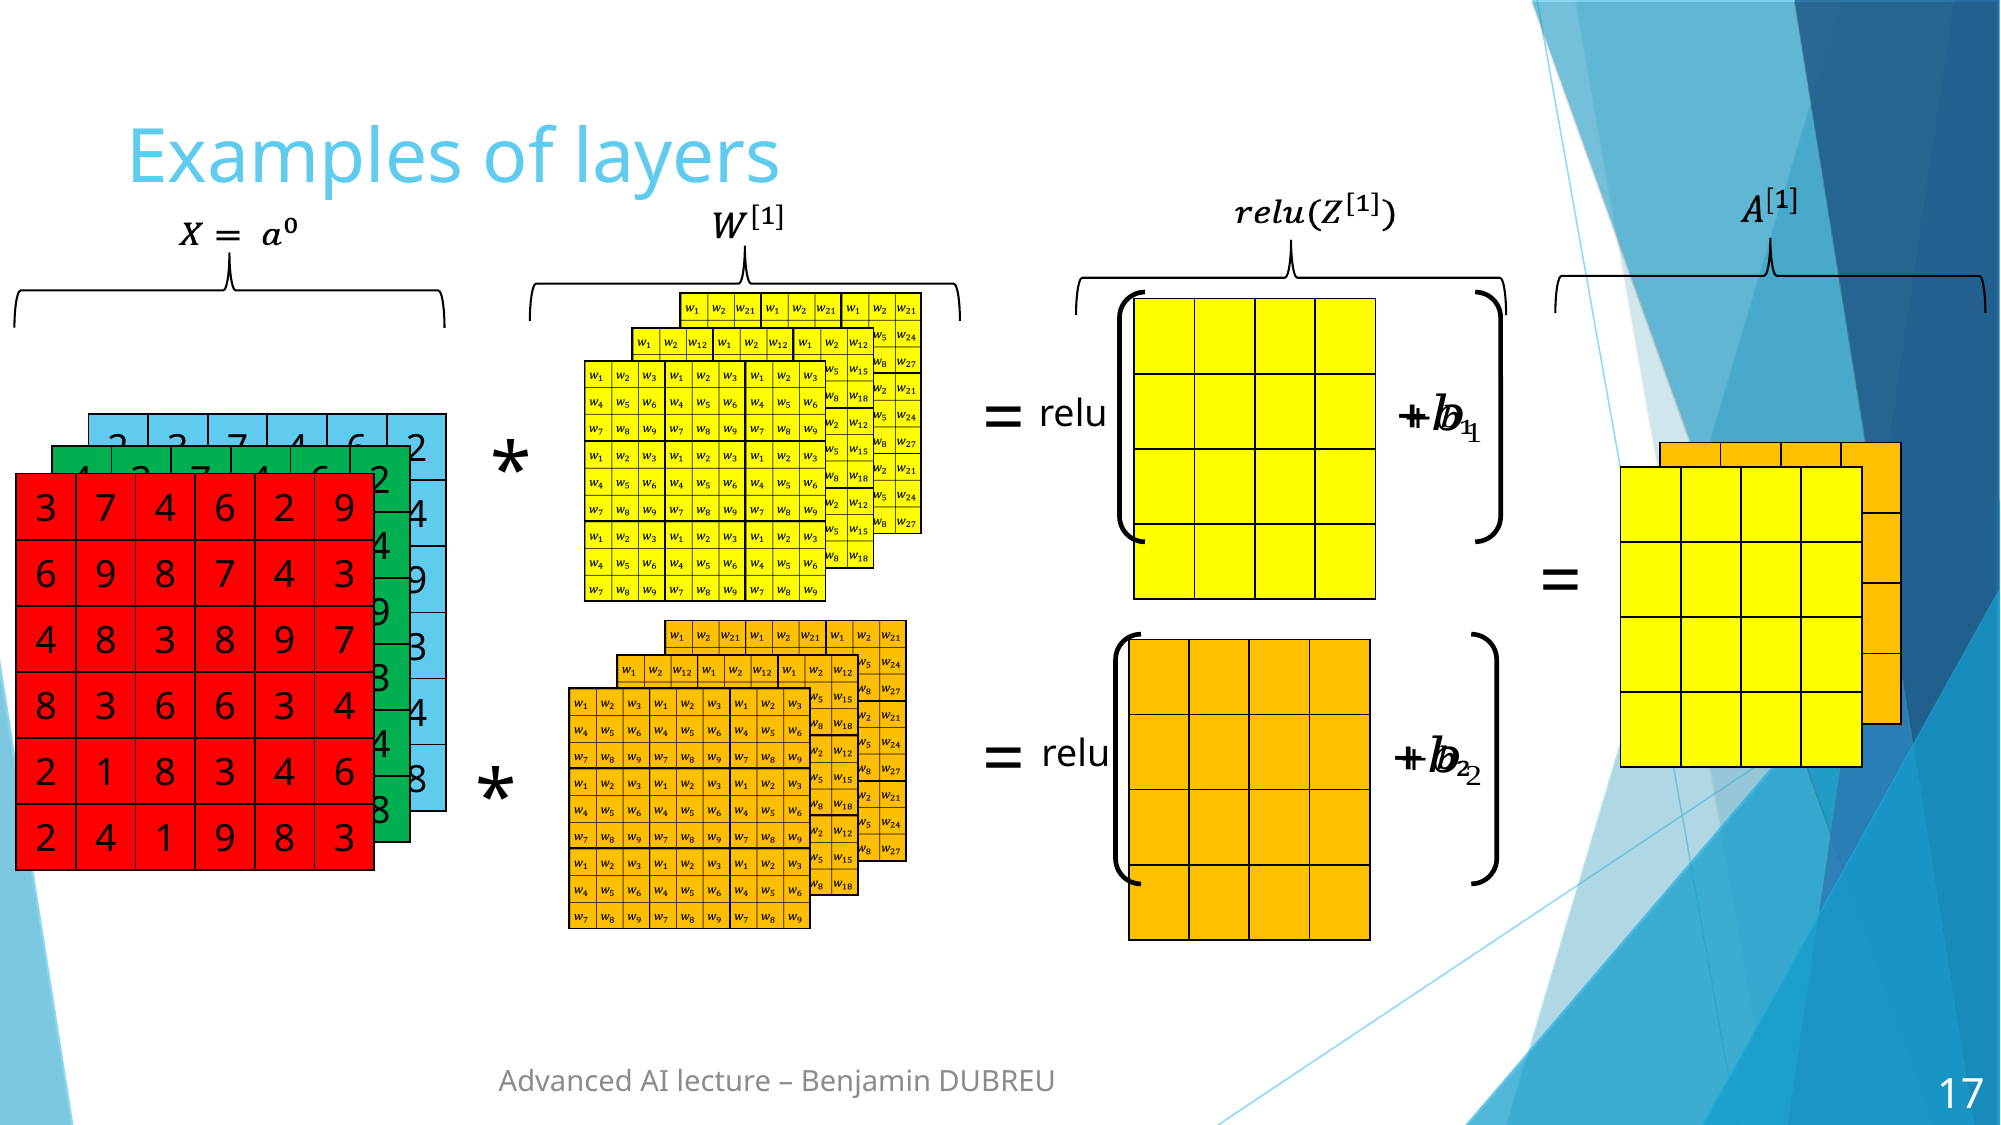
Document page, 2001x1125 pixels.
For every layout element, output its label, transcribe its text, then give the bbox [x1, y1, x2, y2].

table_cell 4 [256, 541, 314, 605]
table_cell [1195, 525, 1254, 598]
table_cell [570, 769, 649, 847]
table_cell [1195, 450, 1254, 523]
table_header [666, 362, 744, 440]
table_header 2 [256, 474, 314, 539]
table_header [714, 329, 792, 360]
table_header [779, 656, 857, 734]
text_box [689, 190, 807, 253]
table_cell 4 [375, 734, 383, 748]
table_header [1256, 299, 1314, 373]
table_cell [1621, 543, 1680, 616]
table_cell [1135, 450, 1194, 523]
table_header 6 [196, 474, 254, 539]
table_header [681, 294, 760, 327]
table_header 2 [89, 415, 147, 445]
table_cell 3 [136, 607, 194, 671]
text_box relu [1023, 381, 1117, 442]
table_header [794, 329, 873, 407]
table_cell 4 [411, 703, 419, 717]
table_cell [1190, 790, 1248, 864]
table_cell [1742, 693, 1800, 766]
table_cell [1802, 618, 1861, 691]
table_cell 9 [196, 805, 254, 869]
title Examples of layers [531, 274, 958, 317]
table_cell [1682, 693, 1740, 766]
table_cell [1310, 715, 1369, 789]
text_box relu [1026, 721, 1113, 781]
table_cell 6 [17, 541, 75, 605]
table_cell 7 [315, 607, 373, 671]
table_cell 4 [17, 607, 75, 671]
table_cell 3 [256, 673, 314, 737]
table_cell [1742, 543, 1800, 616]
table_cell 9 [256, 607, 314, 671]
table_header [1802, 468, 1861, 541]
table_cell [1863, 654, 1900, 723]
table_cell [731, 849, 809, 928]
table_cell [585, 522, 664, 600]
table_cell 6 [196, 673, 254, 737]
table_cell 9 [375, 579, 409, 643]
table_cell [1256, 450, 1314, 523]
text_box * [460, 741, 532, 847]
table_cell [1682, 618, 1740, 691]
table_cell 4 [411, 504, 419, 518]
text_box = [968, 702, 1041, 808]
table_cell 7 [196, 541, 254, 605]
table_cell [1316, 525, 1375, 598]
table_header [698, 656, 777, 687]
table_cell 4 [375, 711, 409, 775]
table_cell [746, 442, 825, 520]
table_header 2 [351, 447, 409, 511]
table_cell [859, 702, 905, 780]
table_header [633, 329, 712, 360]
table_cell [1621, 693, 1680, 766]
table_cell [666, 522, 744, 600]
table_header [1721, 443, 1780, 466]
table_header [1742, 468, 1800, 541]
table_cell [1621, 618, 1680, 691]
text_box = [968, 361, 1041, 466]
table_cell 3 [315, 805, 373, 869]
table_cell 3 [411, 636, 420, 645]
table_cell [1863, 584, 1900, 653]
table_cell 3 [375, 667, 384, 676]
table_cell [1310, 866, 1369, 939]
table_cell [1742, 618, 1800, 691]
table_header 3 [17, 474, 75, 539]
table_header [1621, 468, 1680, 541]
table_cell [859, 782, 905, 860]
table_header [842, 294, 920, 372]
table_header [746, 621, 825, 654]
table_cell 8 [196, 607, 254, 671]
table_cell 8 [411, 768, 420, 776]
table_header [1130, 640, 1188, 714]
table_cell [731, 769, 809, 847]
table_cell 4 [77, 805, 135, 869]
table_cell 9 [411, 580, 421, 591]
table_header 4 [268, 415, 326, 445]
slide_number <number> [1887, 1065, 2000, 1125]
table_cell 4 [375, 536, 383, 550]
table_header [650, 689, 729, 767]
table_header [1661, 443, 1720, 466]
table_cell 9 [77, 541, 135, 605]
table_header [1682, 468, 1740, 541]
table_header 3 [149, 415, 207, 445]
table_cell [746, 522, 825, 600]
table_cell 2 [17, 805, 75, 869]
text_box = [1524, 523, 1598, 629]
table_header [827, 621, 905, 700]
table_cell [1135, 375, 1194, 448]
table_cell 8 [375, 811, 385, 821]
table_cell 1 [77, 739, 135, 803]
table_cell 3 [77, 673, 135, 737]
table_cell [1250, 866, 1309, 939]
table_cell [1130, 866, 1188, 939]
table_cell 8 [136, 739, 194, 803]
table_cell [826, 409, 873, 487]
table_cell 3 [375, 645, 409, 709]
table_cell 3 [196, 739, 254, 803]
text_box relu [1118, 721, 1126, 781]
table_cell [1802, 693, 1861, 766]
table_header [1316, 299, 1375, 373]
title Examples of layers [111, 278, 443, 317]
table_cell 8 [375, 799, 384, 807]
table_header 2 [388, 415, 445, 479]
table_header 7 [209, 415, 266, 445]
table_header 4 [232, 447, 290, 473]
table_cell 8 [136, 541, 194, 605]
table_cell 8 [256, 805, 314, 869]
table_cell 9 [411, 547, 445, 612]
table_cell 4 [315, 673, 373, 737]
table_cell 9 [375, 601, 385, 612]
text_box * [475, 414, 547, 519]
table_cell [1682, 543, 1740, 616]
table_cell [1316, 450, 1375, 523]
table_cell [570, 849, 649, 928]
table_cell [826, 489, 873, 567]
table_cell 4 [411, 679, 445, 744]
table_header [1135, 299, 1194, 373]
table_cell 4 [256, 739, 314, 803]
table_cell 4 [411, 481, 445, 545]
table_cell 3 [315, 541, 373, 605]
table_cell 6 [315, 739, 373, 803]
table_cell [1195, 375, 1254, 448]
table_cell [650, 769, 729, 847]
table_header [1195, 299, 1254, 373]
table_cell [811, 736, 857, 814]
table_header [585, 362, 664, 440]
table_header [618, 656, 697, 687]
table_cell [1863, 514, 1900, 582]
table_header 4 [136, 474, 194, 539]
table_cell 8 [17, 673, 75, 737]
table_cell [1256, 375, 1314, 448]
table_cell 8 [77, 607, 135, 671]
table_cell [1316, 375, 1375, 448]
table_cell [1250, 715, 1309, 789]
table_cell 3 [411, 613, 445, 678]
table_cell 8 [411, 745, 445, 810]
table_cell 9 [375, 612, 385, 623]
table_header [731, 689, 809, 767]
table_cell 6 [136, 673, 194, 737]
table_header 7 [172, 447, 230, 473]
table_header [1782, 443, 1840, 466]
table_header 7 [77, 474, 135, 539]
text_box [1213, 180, 1419, 244]
table_header [762, 294, 840, 327]
table_cell [874, 454, 920, 533]
table_header [1842, 443, 1900, 512]
table_cell [1190, 866, 1248, 939]
table_header 3 [112, 447, 170, 473]
table_cell 2 [17, 739, 75, 803]
table_cell [1130, 790, 1188, 864]
table_cell [1190, 715, 1248, 789]
table_header [1310, 640, 1369, 714]
text_box [156, 205, 321, 267]
table_header [570, 689, 649, 767]
table_cell [1250, 790, 1309, 864]
table_cell [666, 442, 744, 520]
table_cell [650, 849, 729, 928]
table_header [1190, 640, 1248, 714]
table_cell [1130, 715, 1188, 789]
table_cell 3 [375, 679, 385, 689]
table_header 4 [53, 447, 111, 473]
table_header [746, 362, 825, 440]
text_box [1382, 388, 1497, 449]
table_cell [874, 374, 920, 453]
table_cell 9 [411, 569, 421, 580]
table_header 6 [328, 415, 386, 445]
table_cell 8 [411, 780, 421, 790]
table_cell [811, 816, 857, 894]
title Examples of layers [111, 99, 1522, 317]
table_header 6 [291, 447, 349, 473]
table_cell [1802, 543, 1861, 616]
table_header [1250, 640, 1309, 714]
text_box [1378, 730, 1494, 792]
table_cell 8 [375, 777, 409, 841]
table_cell [585, 442, 664, 520]
table_header [666, 621, 745, 654]
table_cell [1135, 525, 1194, 598]
table_header 9 [315, 474, 373, 539]
text_box [1718, 175, 1822, 239]
table_cell 1 [136, 805, 194, 869]
table_cell [1256, 525, 1314, 598]
footer Advanced AI lecture – Benjamin DUBREU [483, 1067, 1517, 1125]
table_cell 4 [375, 513, 409, 577]
table_cell 3 [411, 648, 421, 658]
table_cell [1310, 790, 1369, 864]
